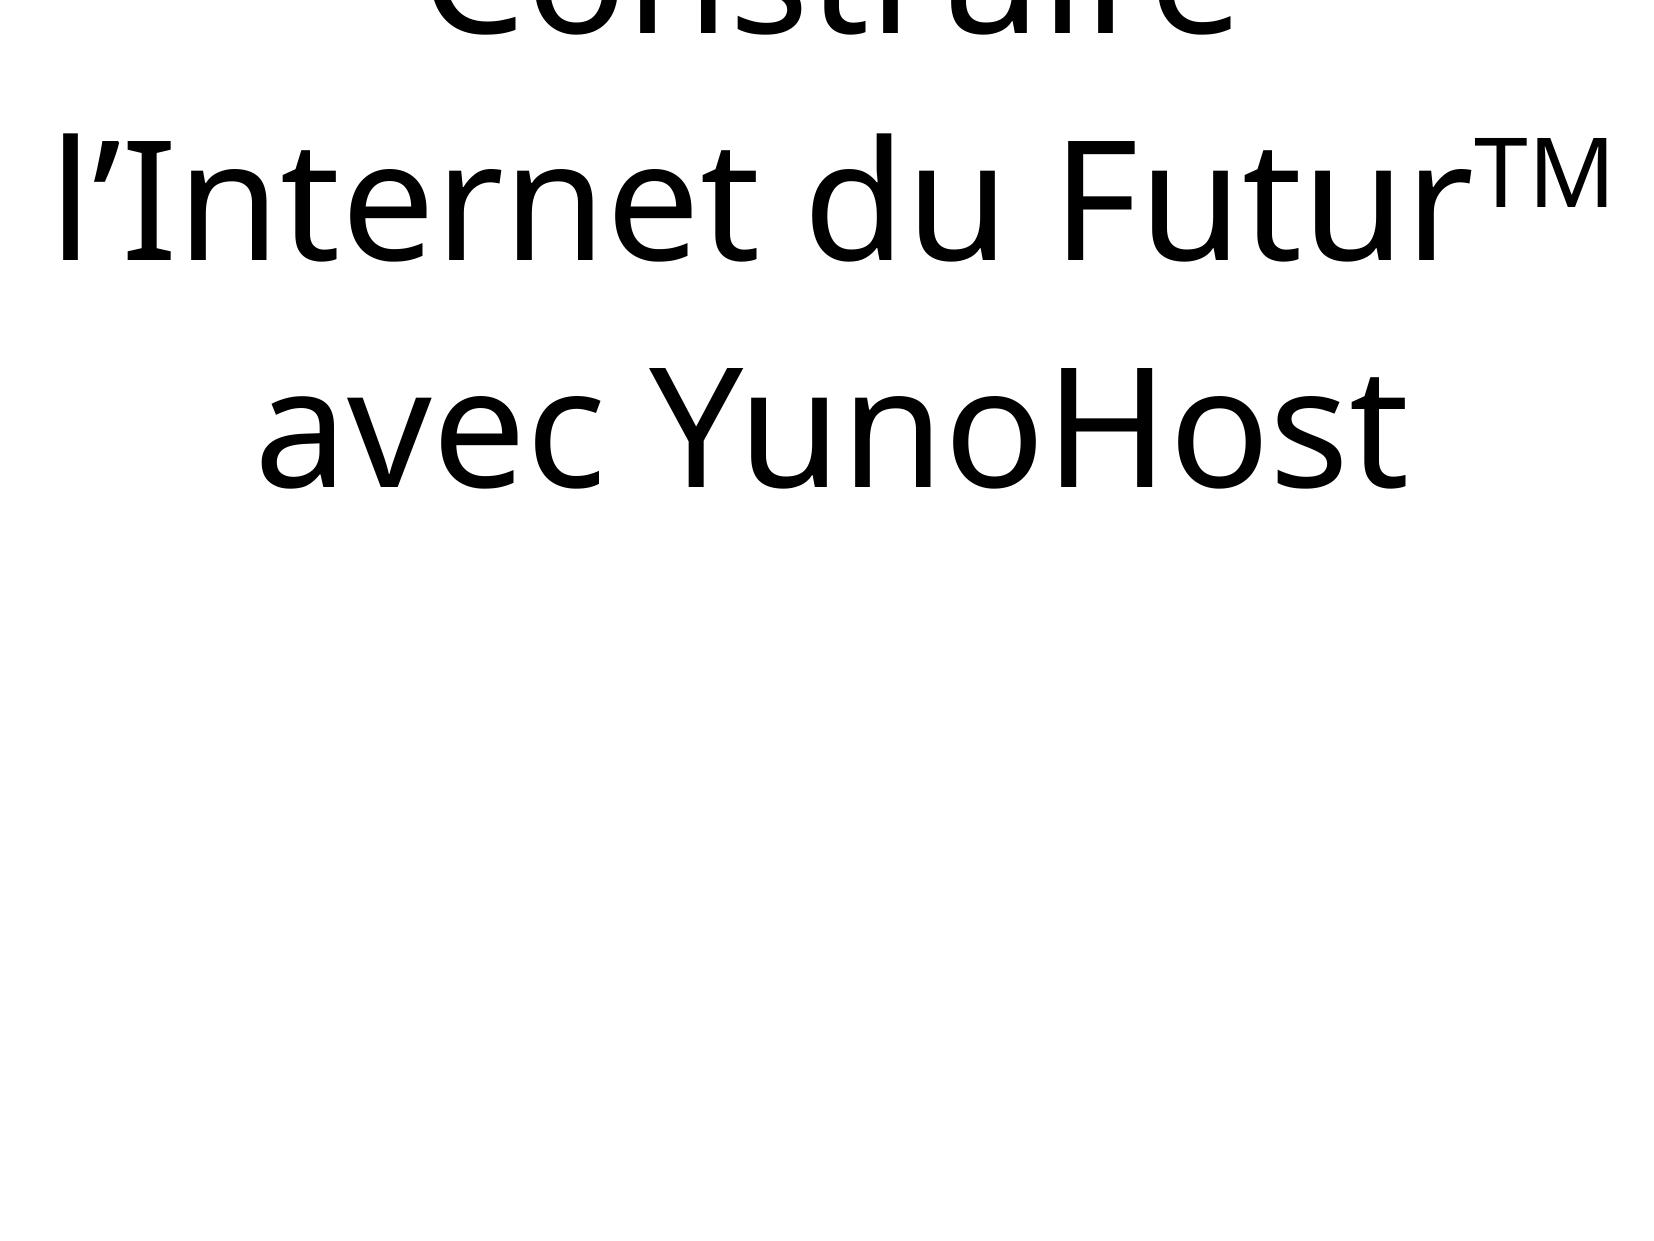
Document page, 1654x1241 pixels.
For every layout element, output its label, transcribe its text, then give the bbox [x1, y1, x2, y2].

subtitle Construire l’Internet du FuturTM avec YunoHost Aleks & ljf [47, 249, 1619, 1051]
